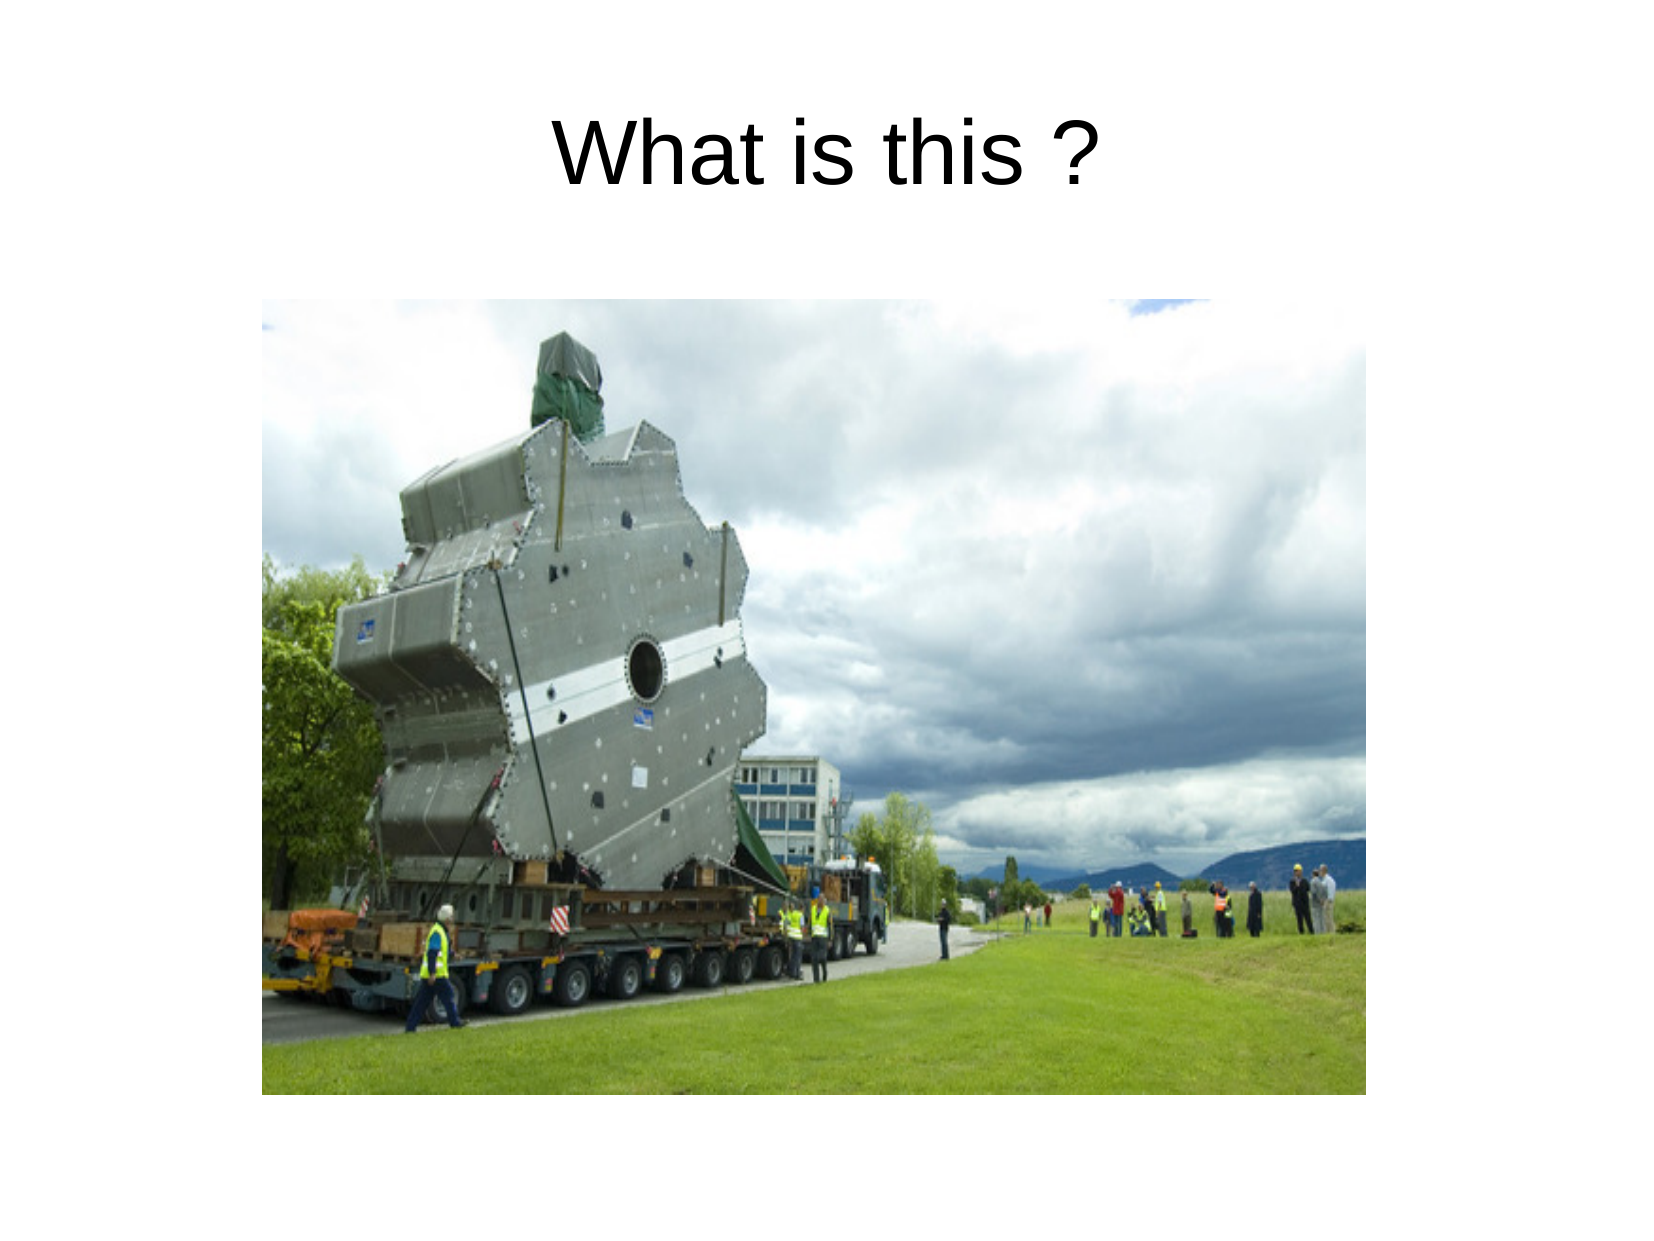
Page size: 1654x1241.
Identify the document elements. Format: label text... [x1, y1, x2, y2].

picture [262, 299, 1366, 1095]
title What is this ? [82, 49, 1571, 257]
